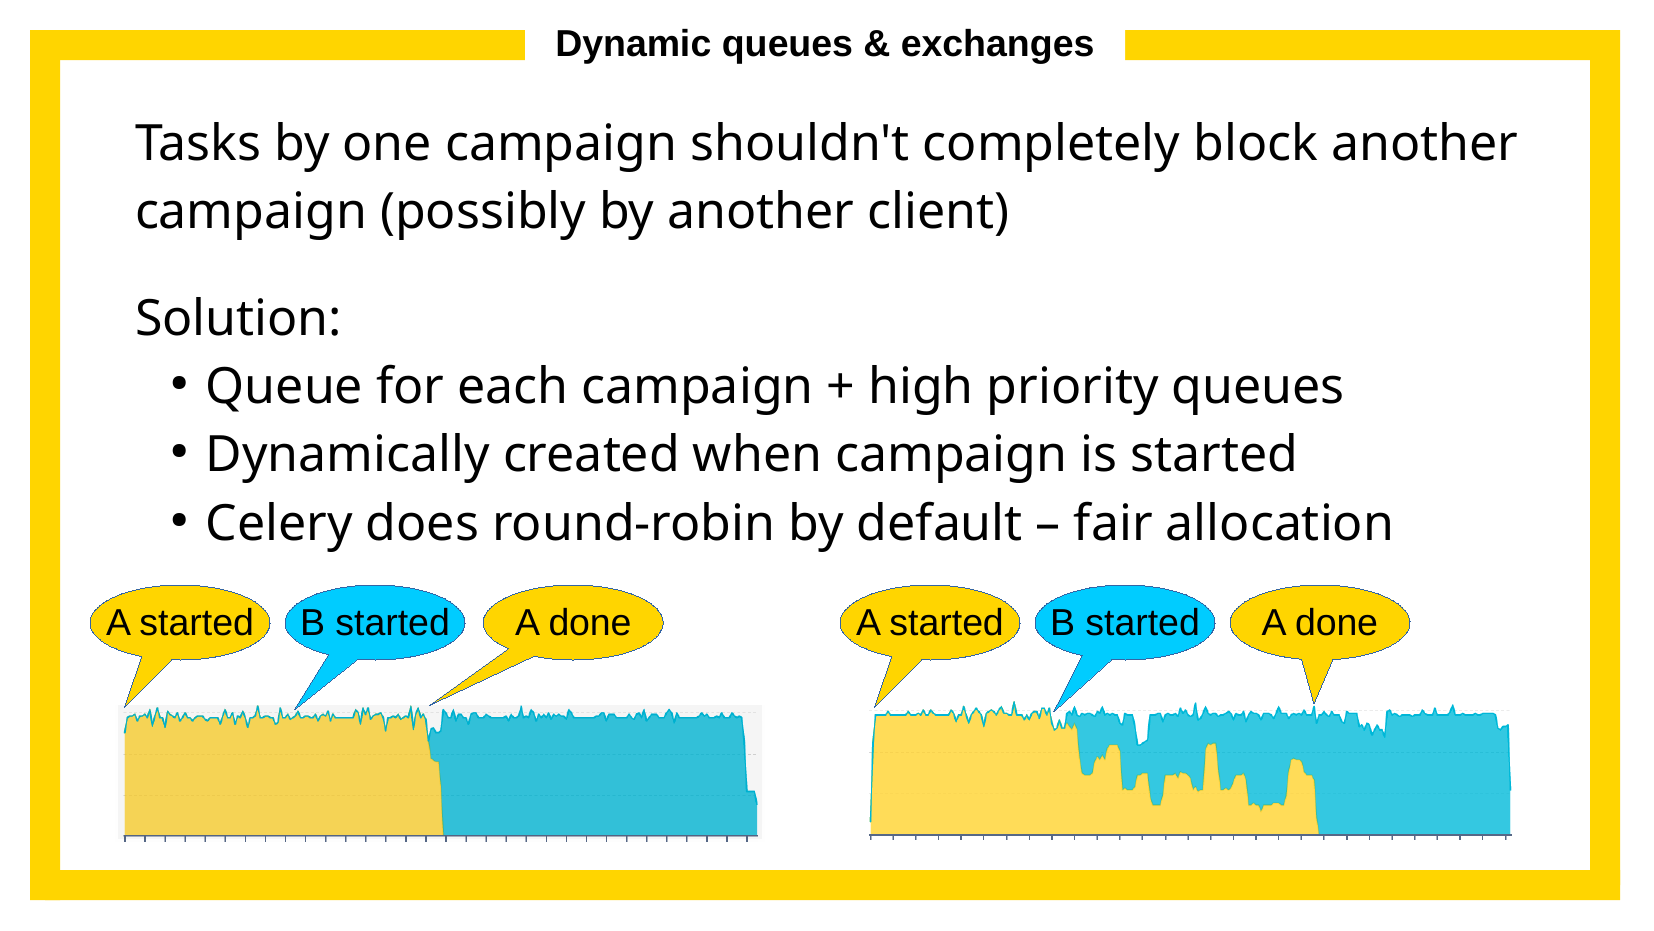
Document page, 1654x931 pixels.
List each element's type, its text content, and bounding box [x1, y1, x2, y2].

text_box [30, 30, 1621, 901]
text_box A done [1230, 585, 1411, 704]
picture [865, 698, 1516, 841]
text_box Tasks by one campaign shouldn't completely block another campaign (possibly by another client) [135, 107, 1531, 481]
text_box B started [285, 585, 466, 710]
picture [115, 705, 766, 843]
text_box Solution: Queue for each campaign + high priority queues Dynamically created when campaign is started Celery does round-robin by default – fair allocation [135, 481, 1531, 556]
text_box Dynamic queues & exchanges [525, 5, 1126, 81]
text_box A started [90, 585, 271, 708]
text_box A started [840, 585, 1021, 708]
text_box A done [429, 585, 664, 706]
text_box B started [1035, 585, 1216, 712]
